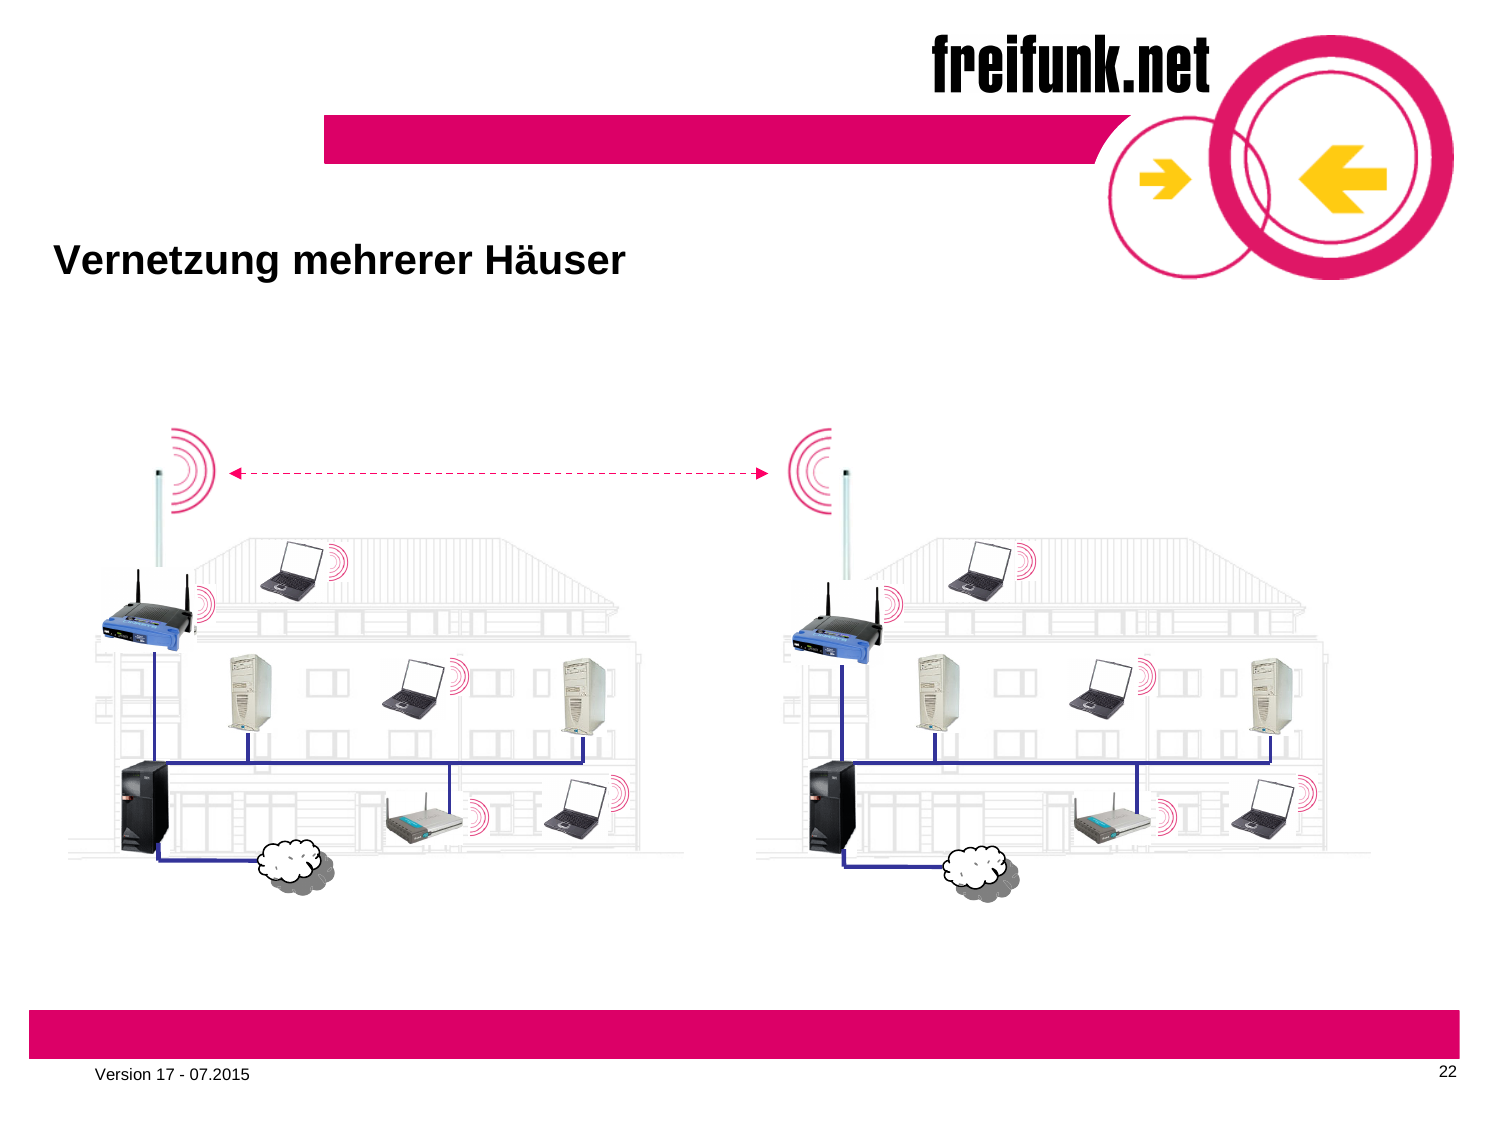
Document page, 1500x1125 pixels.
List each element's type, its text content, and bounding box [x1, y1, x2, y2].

text_box Vernetzung mehrerer Häuser [53, 233, 1046, 313]
picture [169, 425, 219, 516]
text_box [257, 840, 321, 883]
picture [785, 426, 834, 518]
text_box [943, 846, 1007, 889]
picture [68, 467, 684, 861]
picture [756, 467, 1371, 861]
picture [932, 34, 1454, 280]
